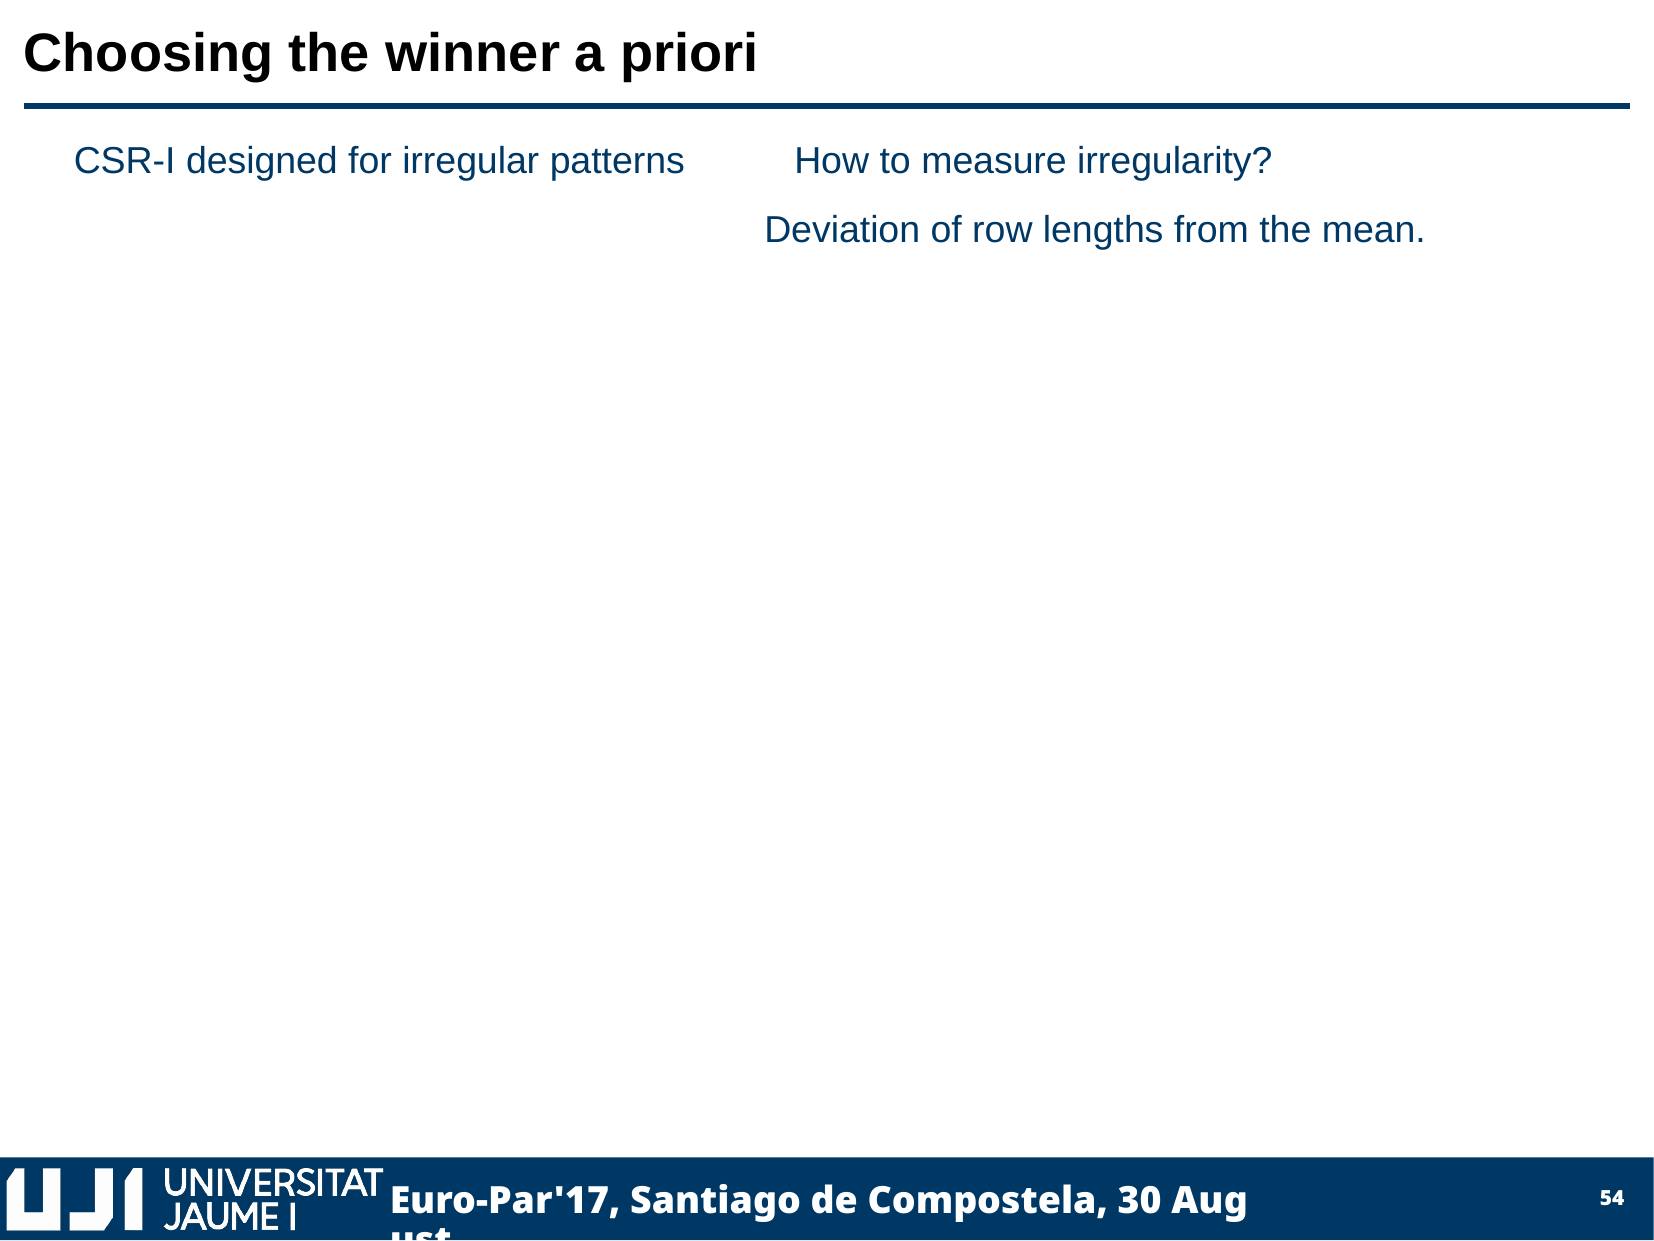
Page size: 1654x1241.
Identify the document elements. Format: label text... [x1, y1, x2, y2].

text_box How to measure irregularity? [779, 132, 1288, 190]
text_box Deviation of row lengths from the mean. [749, 200, 1441, 258]
title Choosing the winner a priori [23, 0, 1630, 107]
text_box CSR-I designed for irregular patterns [59, 132, 701, 190]
picture [0, 1158, 390, 1241]
